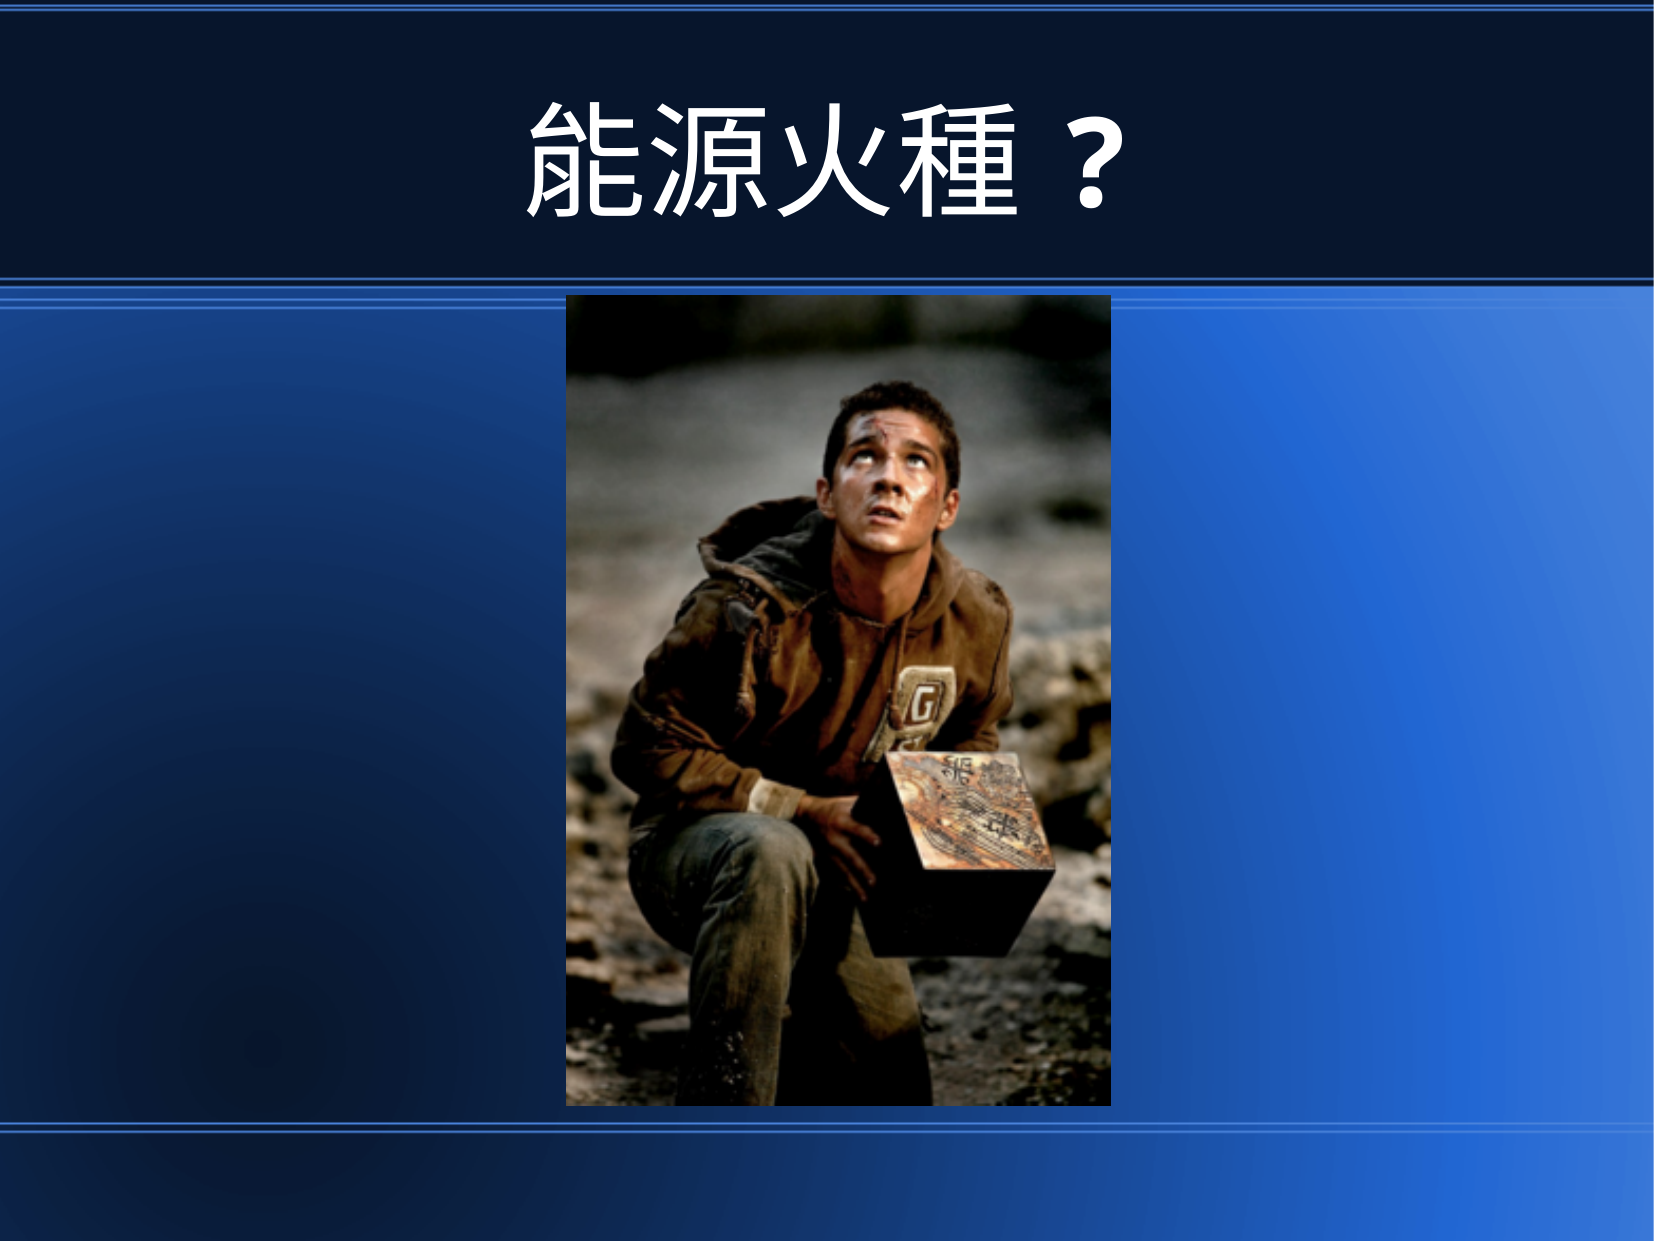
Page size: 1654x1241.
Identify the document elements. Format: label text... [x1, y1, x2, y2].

picture [0, 0, 1654, 1241]
title 能源火種? [82, 49, 1571, 257]
